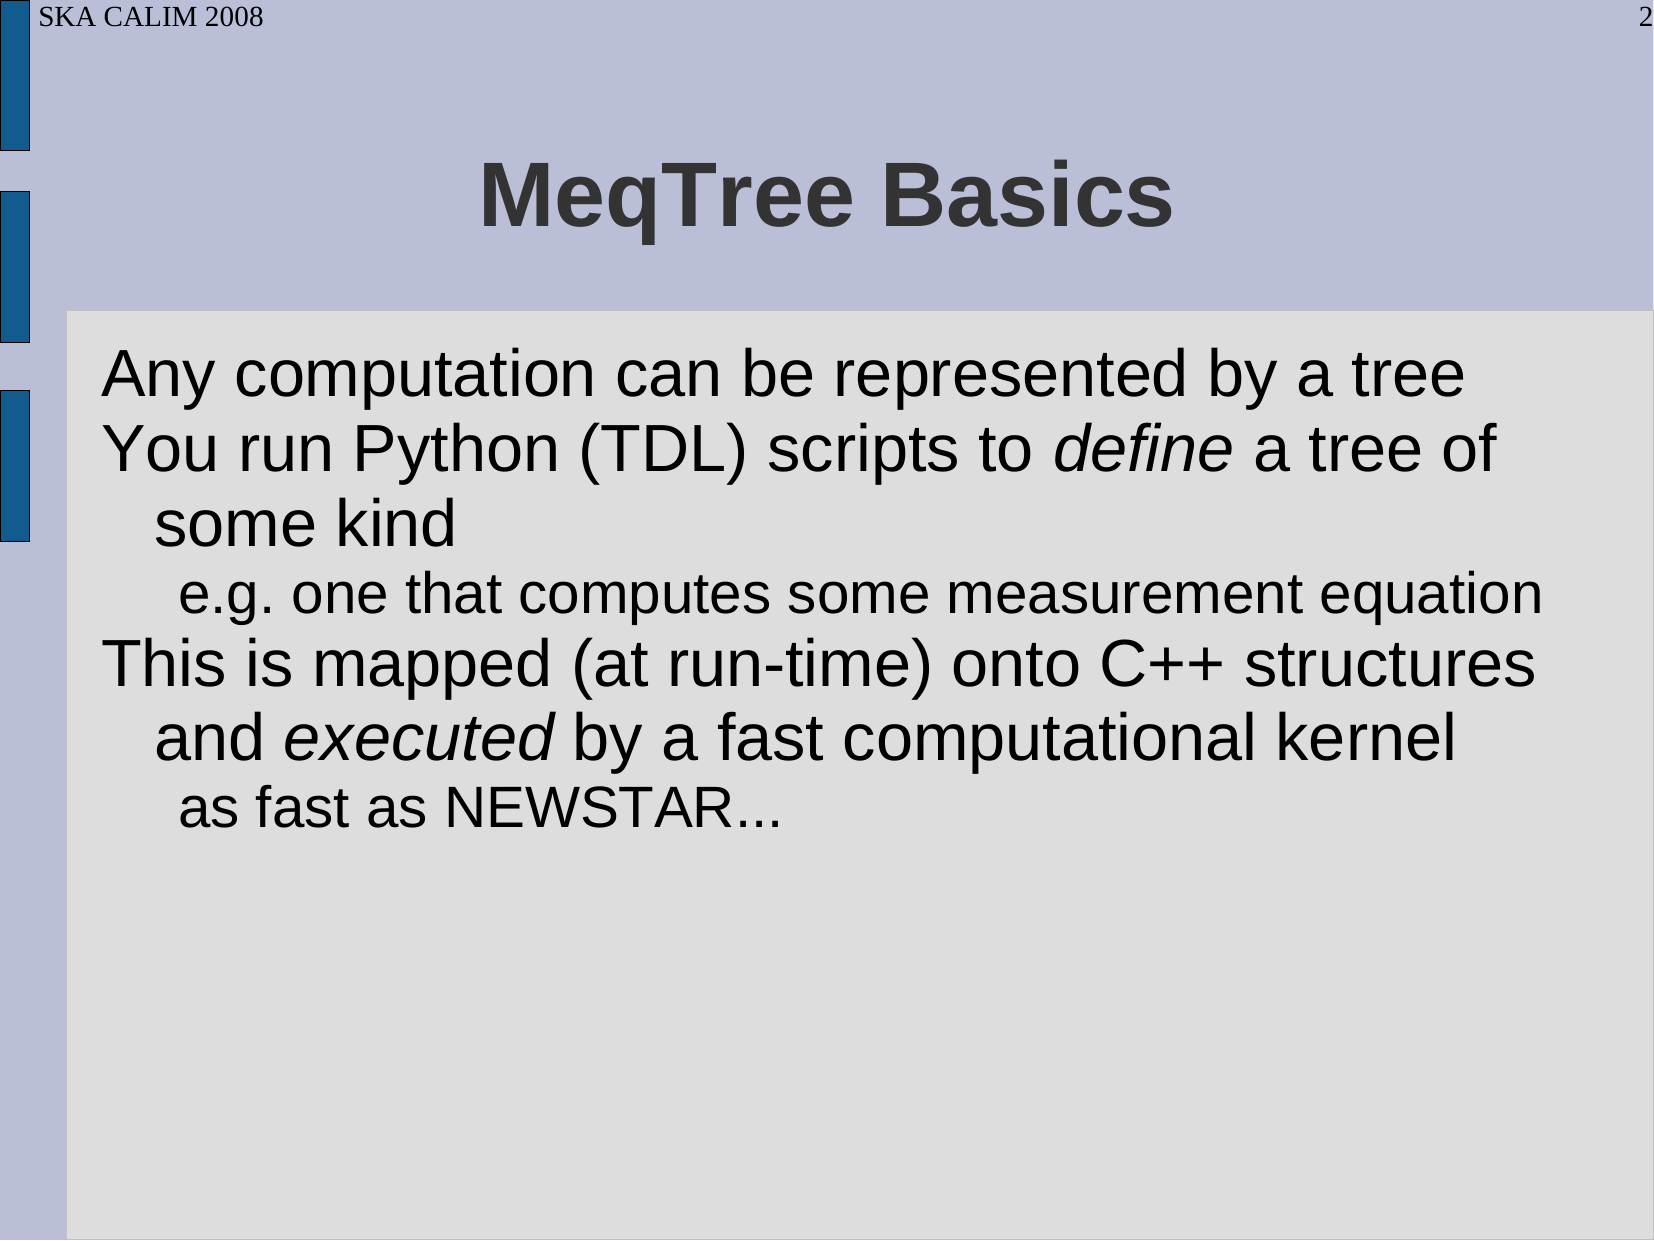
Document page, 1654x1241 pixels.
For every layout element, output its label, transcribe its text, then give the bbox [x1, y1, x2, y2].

list Any computation can be represented by a tree You run Python (TDL) scripts to define a tree of some kind e.g. one that computes some measurement equation This is mapped (at run-time) onto C++ structures and executed by a fast computational kernel as fast as NEWSTAR... [83, 336, 1592, 1118]
title MeqTree Basics [121, 91, 1534, 299]
